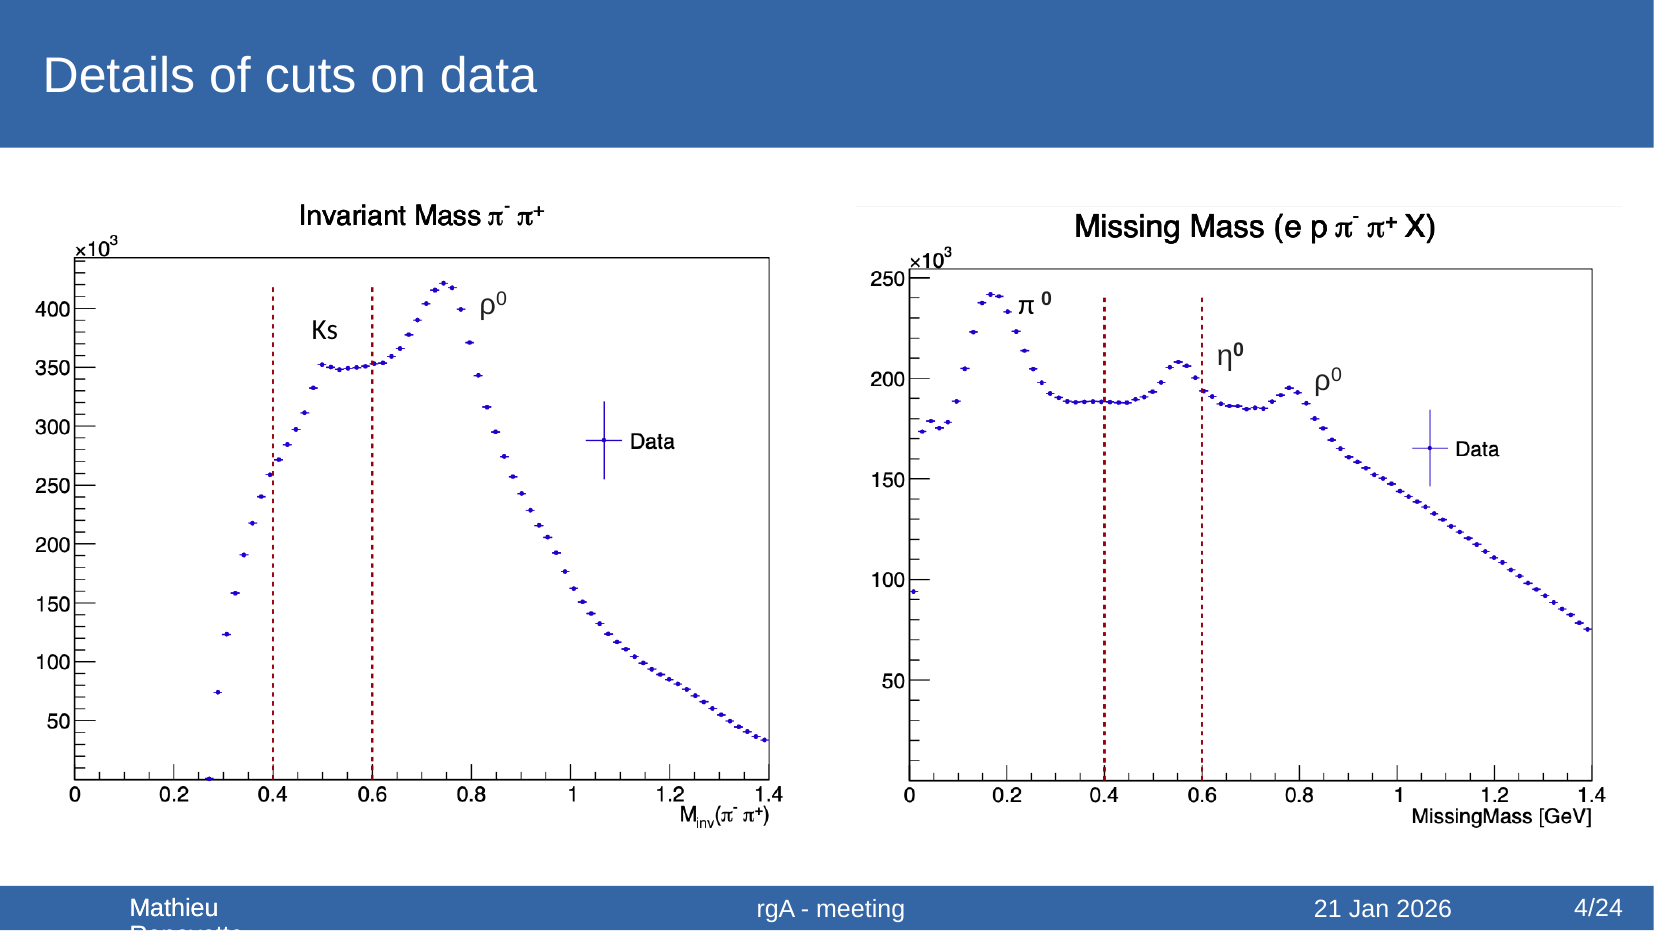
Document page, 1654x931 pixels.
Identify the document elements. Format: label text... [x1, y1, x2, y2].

text_box rgA - meeting [734, 887, 953, 931]
text_box 21 Jan 2026 [1299, 887, 1536, 931]
text_box η0 [1201, 328, 1276, 379]
text_box Details of cuts on data [27, 40, 886, 114]
text_box [0, 885, 131, 931]
text_box ρ0 [1299, 353, 1381, 404]
text_box Ks [296, 302, 371, 354]
text_box Mathieu Ronayette [114, 885, 355, 929]
picture [21, 199, 798, 834]
text_box [226, 885, 1654, 931]
text_box ρ0 [464, 277, 557, 329]
text_box [0, 0, 1654, 148]
text_box 4/24 [1559, 885, 1654, 930]
picture [856, 206, 1622, 834]
text_box π 0 [1003, 277, 1078, 329]
